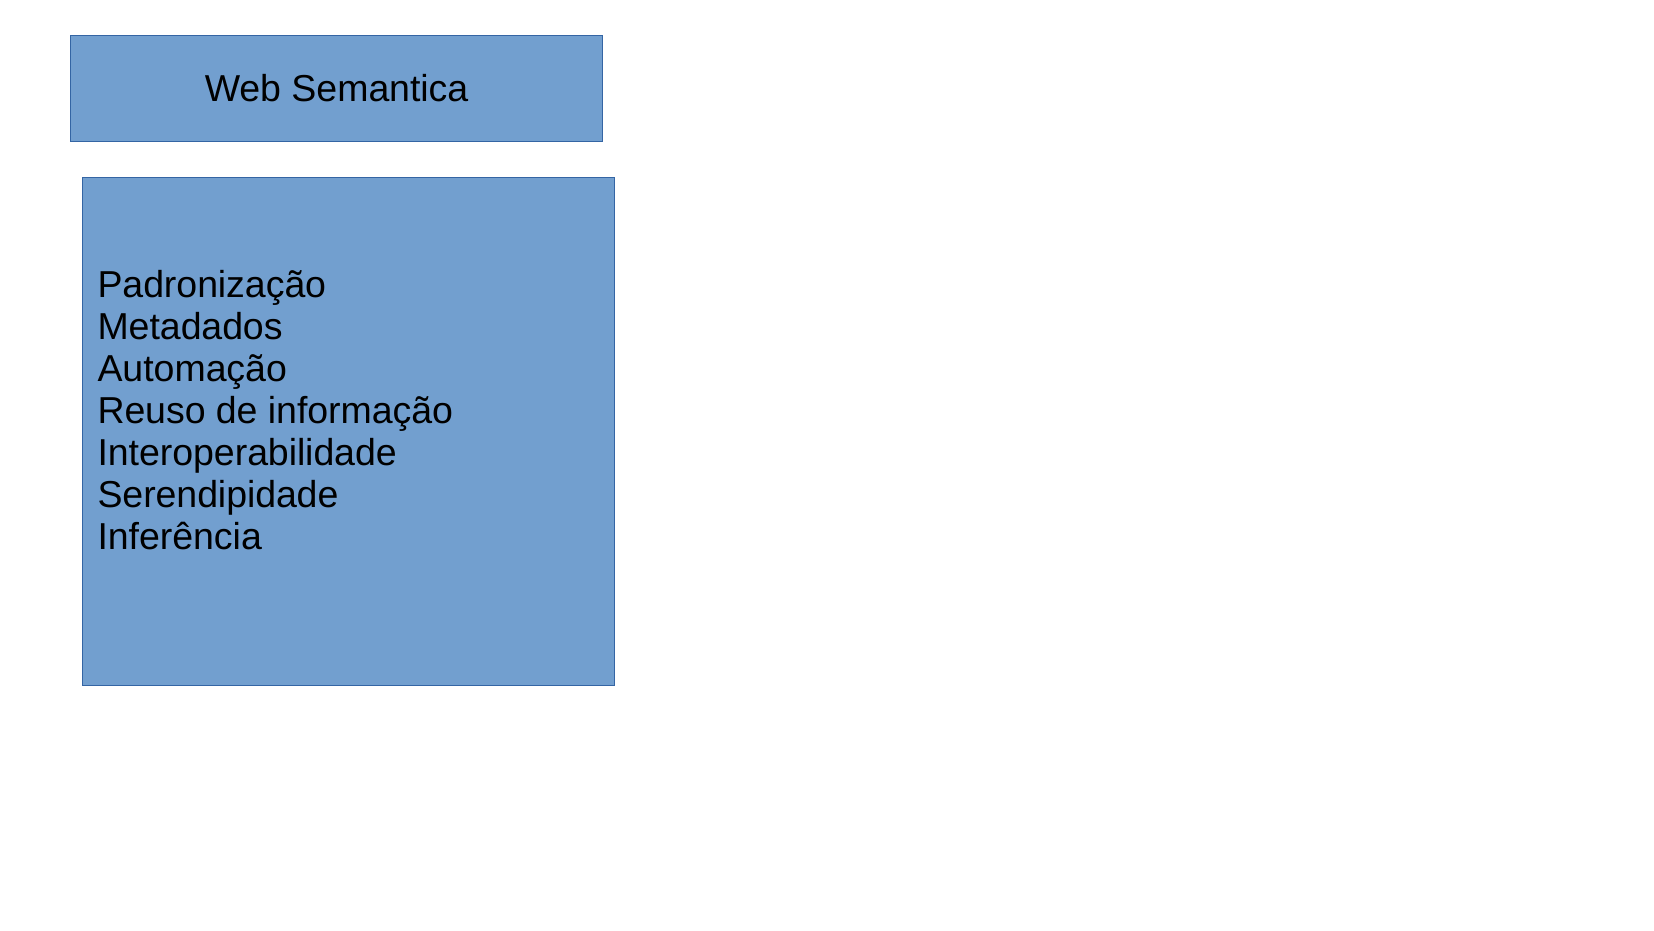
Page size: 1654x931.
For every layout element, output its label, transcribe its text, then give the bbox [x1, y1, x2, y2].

text_box Web Semantica [70, 35, 603, 142]
text_box Padronização Metadados Automação Reuso de informação Interoperabilidade Serendipidade Inferência [82, 177, 615, 686]
